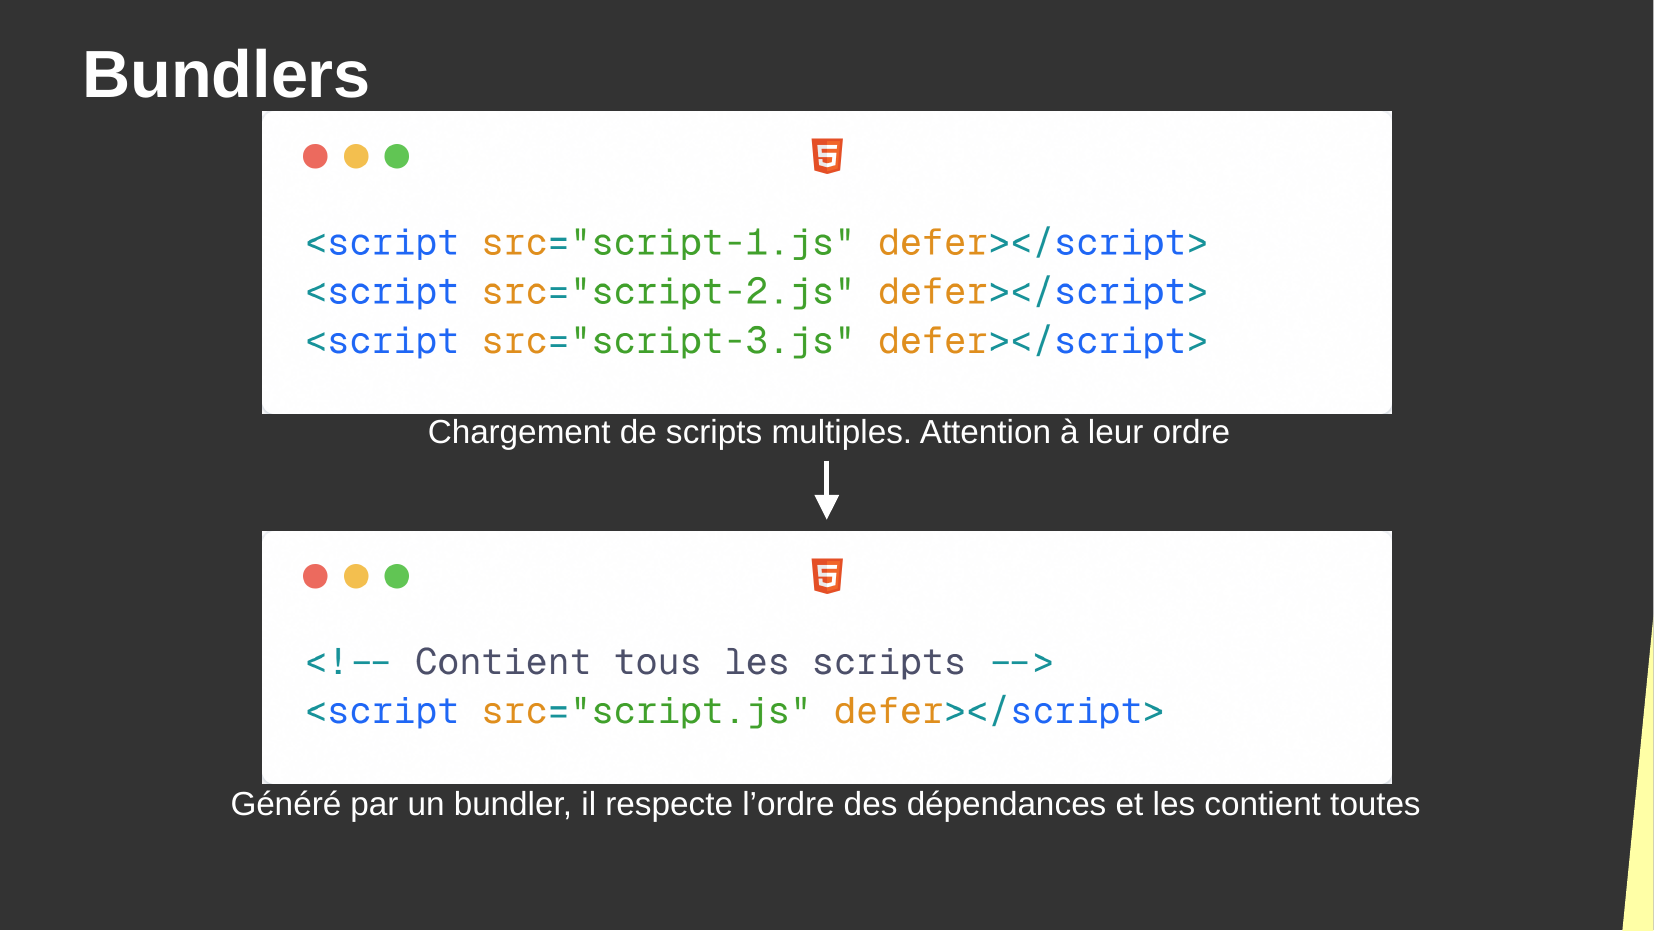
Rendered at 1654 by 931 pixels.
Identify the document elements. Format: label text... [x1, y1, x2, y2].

title Bundlers [82, 37, 1571, 112]
picture [262, 111, 1392, 414]
picture [262, 531, 1392, 784]
list Chargement de scripts multiples. Attention à leur ordre [354, 414, 1306, 467]
list Généré par un bundler, il respecte l’ordre des dépendances et les contient toutes [220, 785, 1434, 839]
text_box [1622, 609, 1654, 931]
